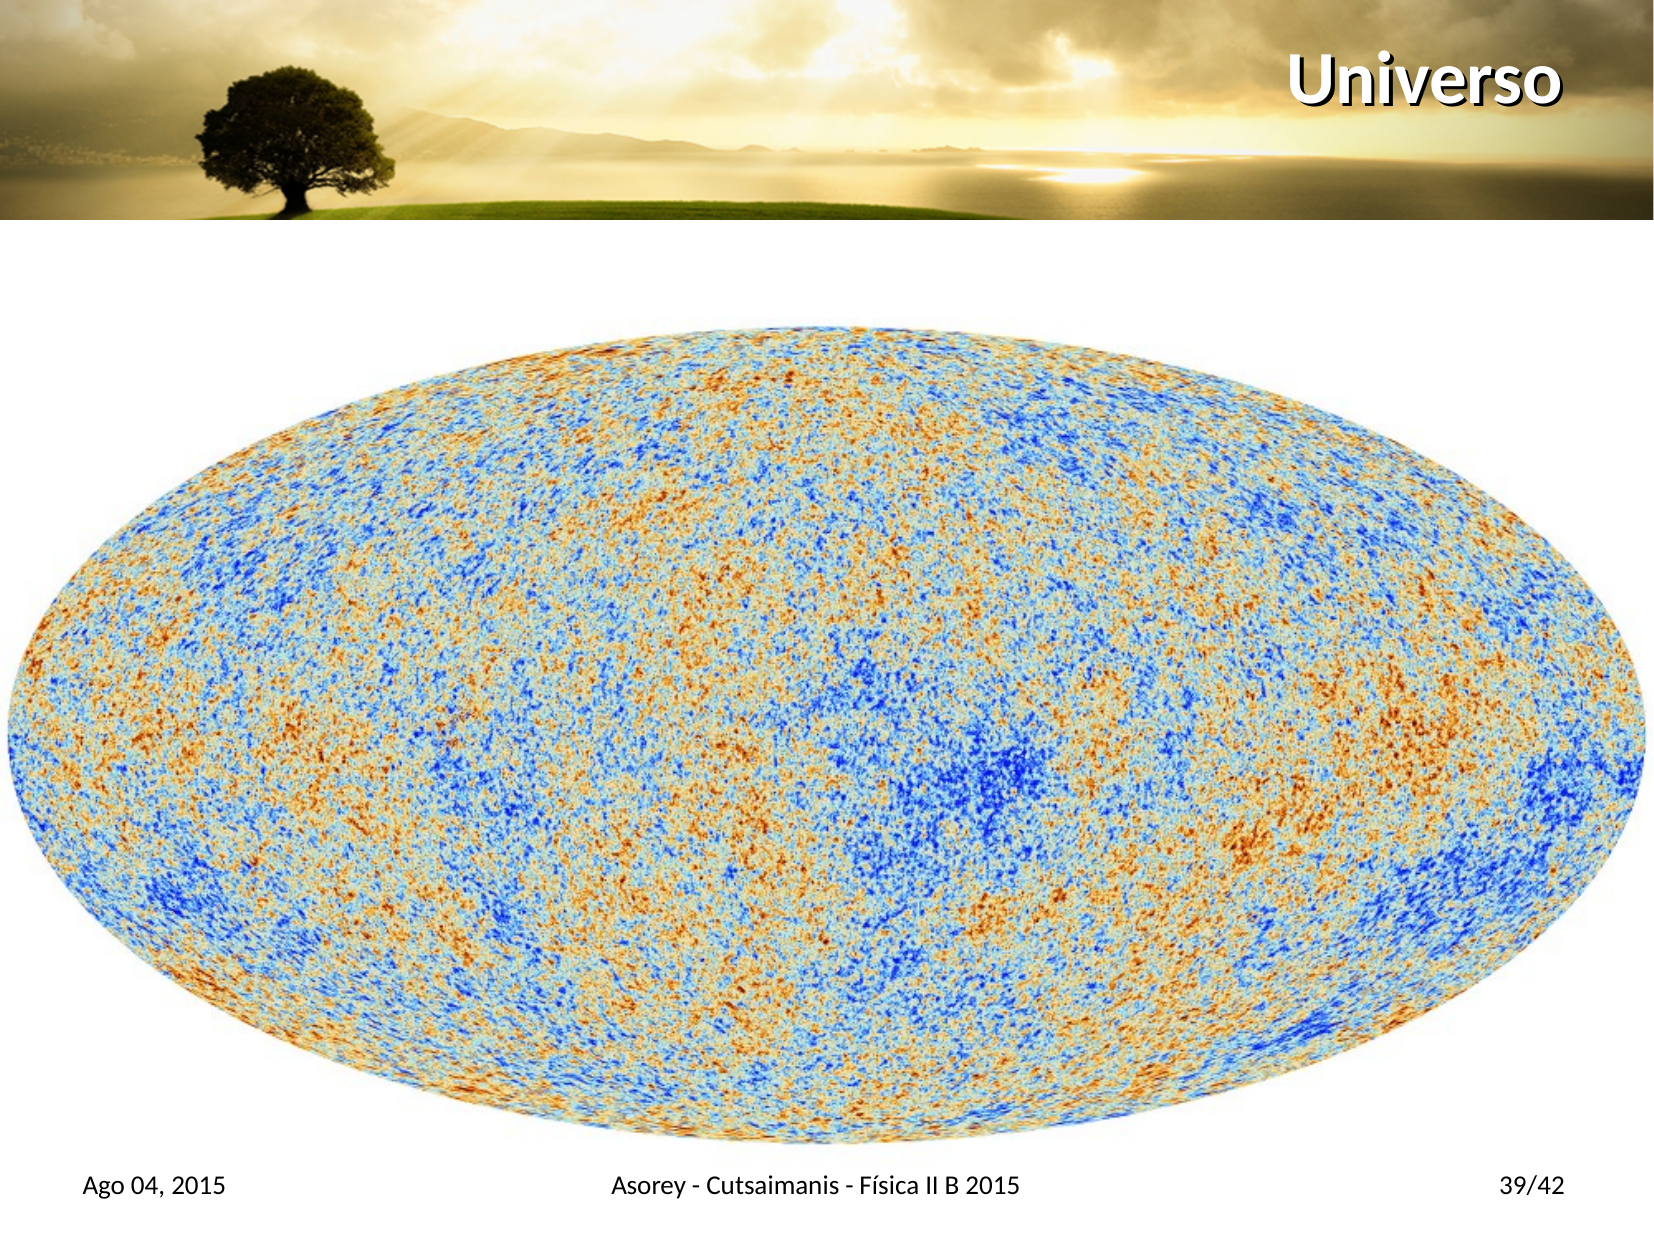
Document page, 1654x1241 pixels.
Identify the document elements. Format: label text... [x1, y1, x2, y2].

picture [0, 239, 1654, 1171]
picture [0, 0, 1654, 220]
title Universo [75, 19, 1564, 151]
